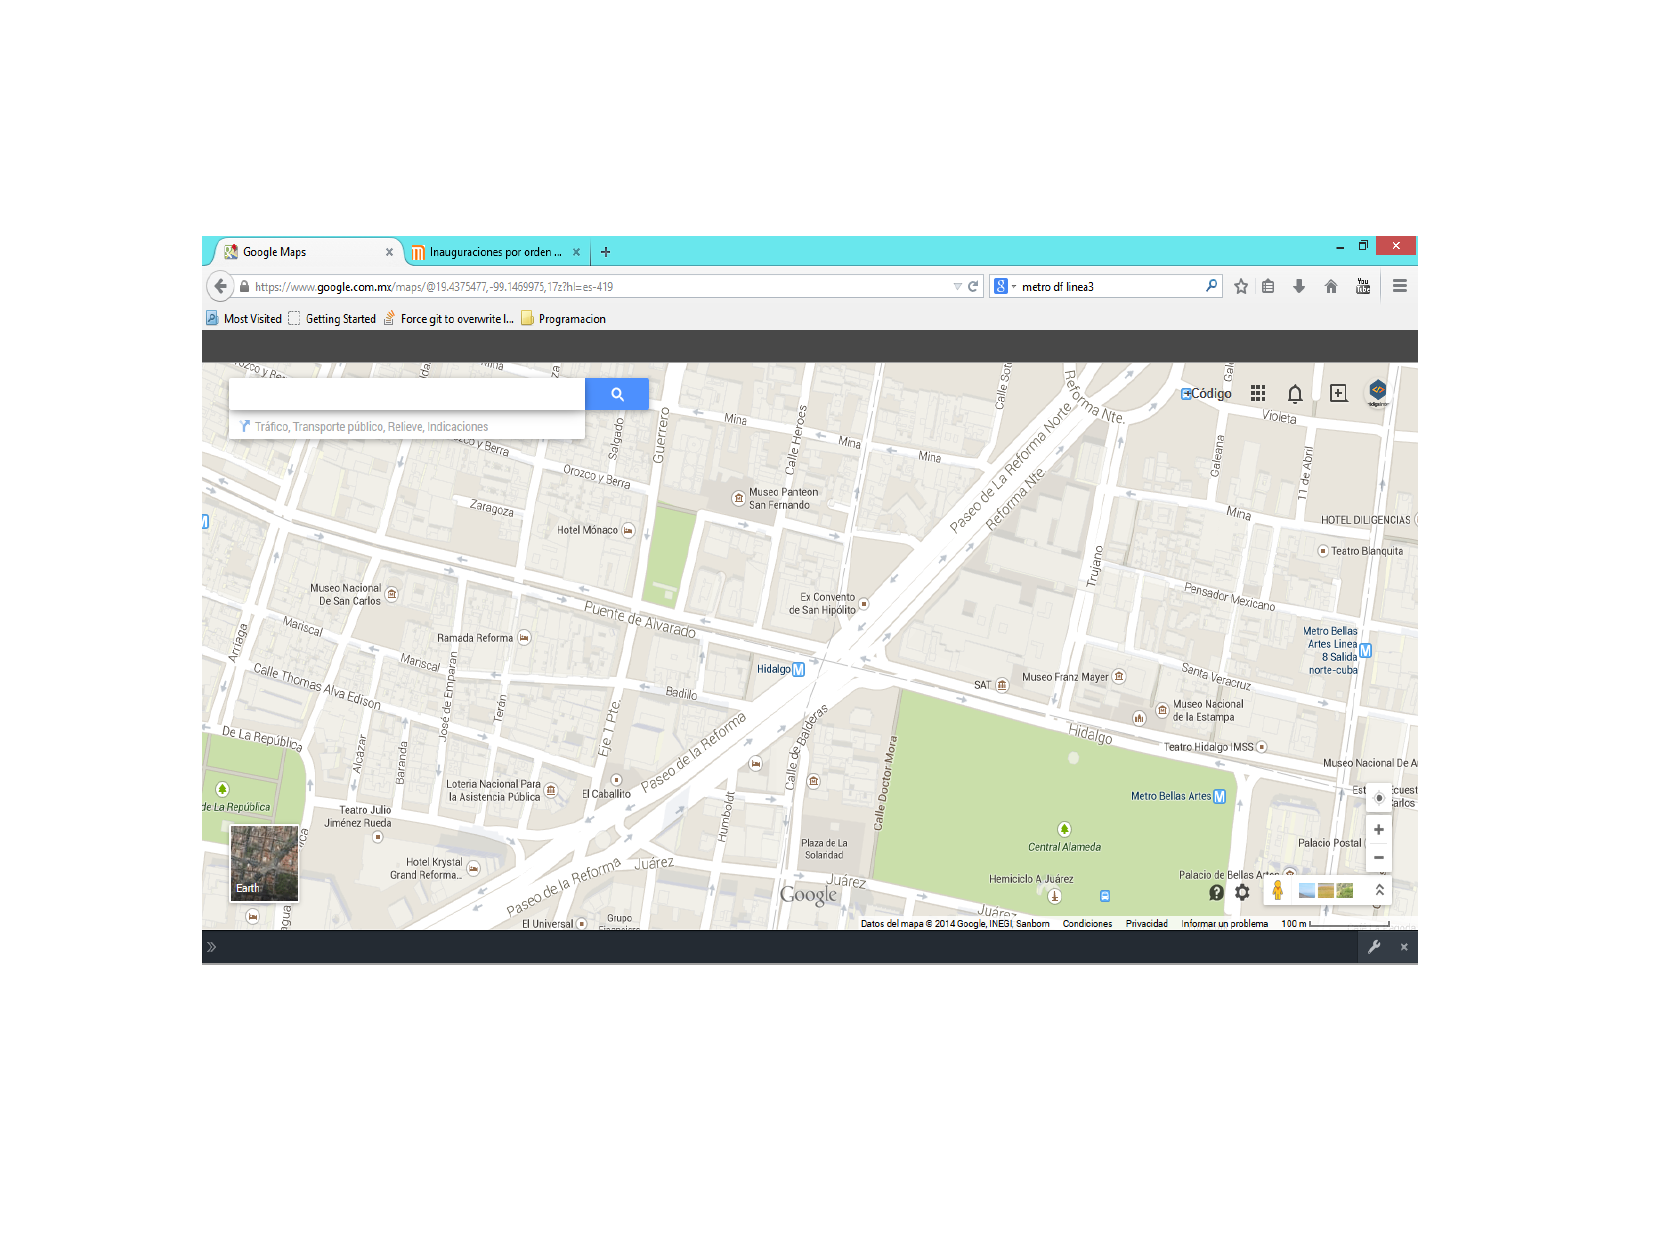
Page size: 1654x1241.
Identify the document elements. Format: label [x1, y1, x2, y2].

picture [202, 236, 1418, 965]
